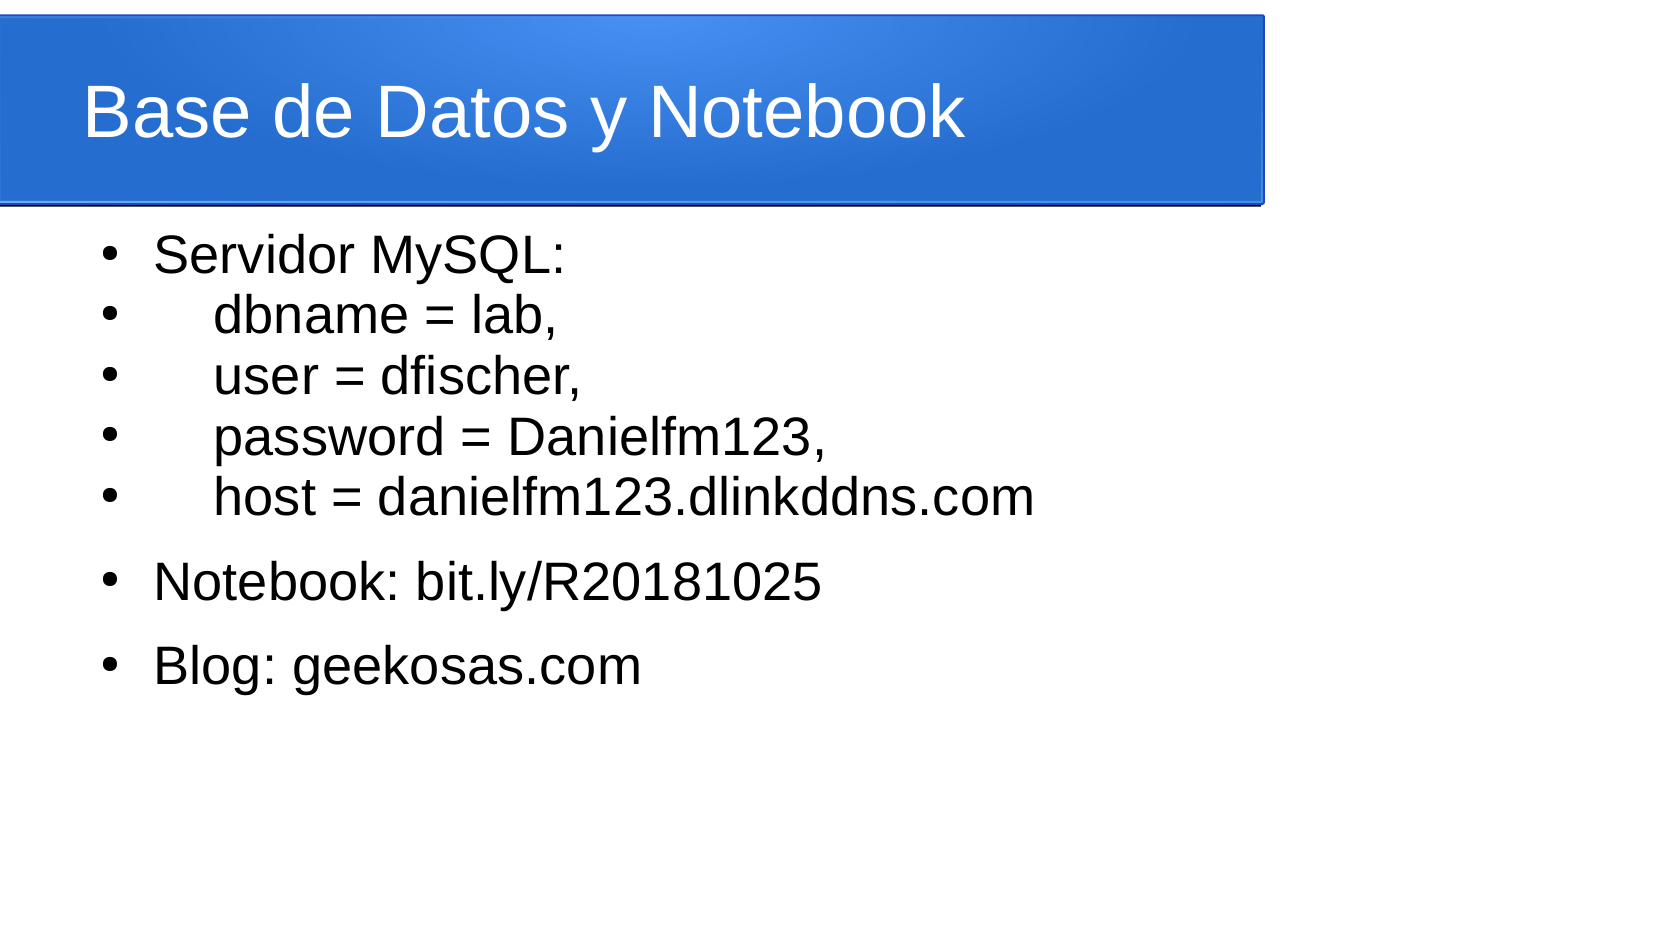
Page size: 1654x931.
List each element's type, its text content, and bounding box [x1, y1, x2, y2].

list Servidor MySQL: dbname = lab, user = dfischer, password = Danielfm123, host = danielfm123.dlinkddns.com Notebook: bit.ly/R20181025 Blog: geekosas.com [82, 224, 1571, 764]
title Base de Datos y Notebook [82, 35, 1235, 189]
